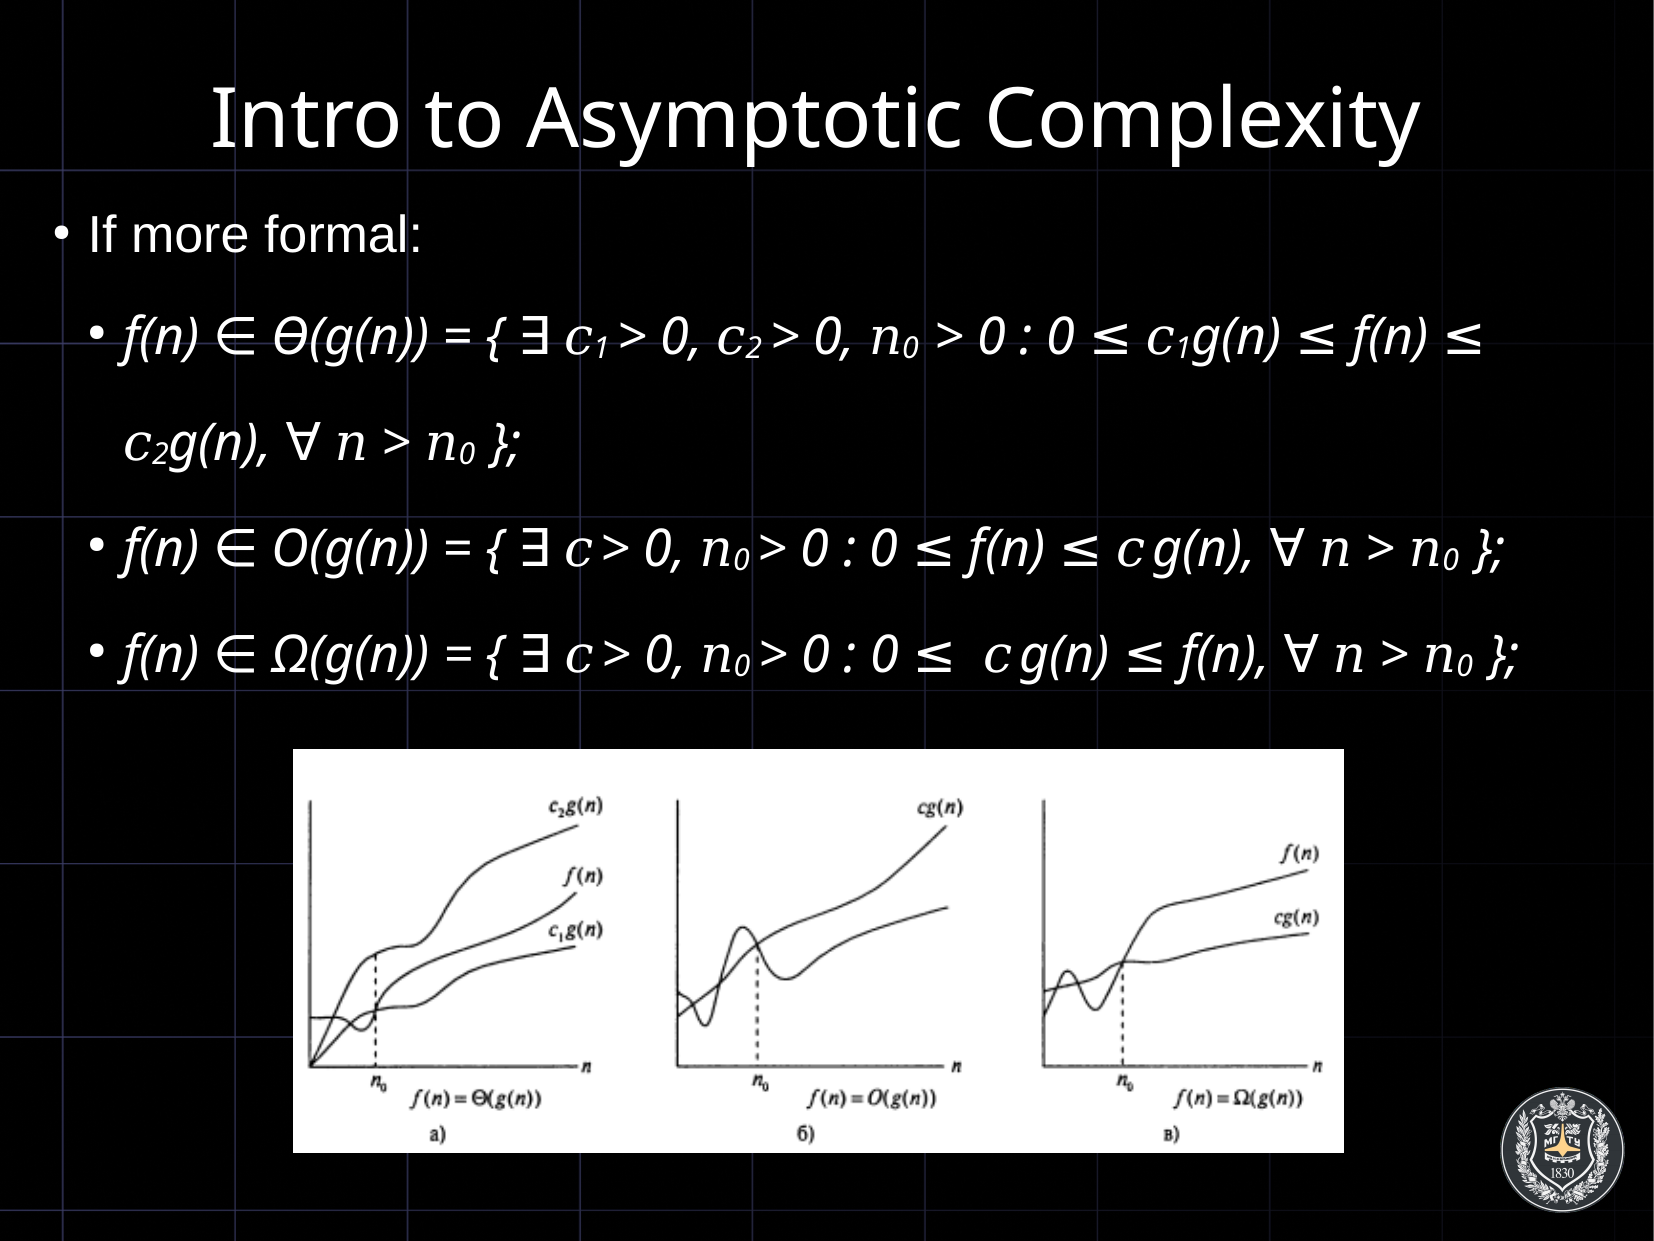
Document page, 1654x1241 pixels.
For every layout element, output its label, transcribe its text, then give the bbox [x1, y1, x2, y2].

picture [293, 749, 1344, 1153]
title Intro to Asymptotic Complexity [82, 37, 1571, 168]
picture [0, 0, 1654, 1241]
text_box If more formal: f(n) ∈ ϴ(g(n)) = { ∃ 𝑐1 > 0, 𝑐2 > 0, 𝑛0 > 0 : 0 ≤ 𝑐1g(n) ≤ f(n) ≤ 𝑐2g(n), ∀ 𝑛 > 𝑛0 }; f(n) ∈ O(g(n)) = { ∃ 𝑐 > 0, 𝑛0 > 0 : 0 ≤ f(n) ≤ 𝑐 g(n), ∀ 𝑛 > 𝑛0 }; f(n) ∈ Ω(g(n)) = { ∃ 𝑐 > 0, 𝑛0 > 0 : 0 ≤ 𝑐 g(n) ≤ f(n), ∀ 𝑛 > 𝑛0 }; [37, 168, 1613, 1241]
